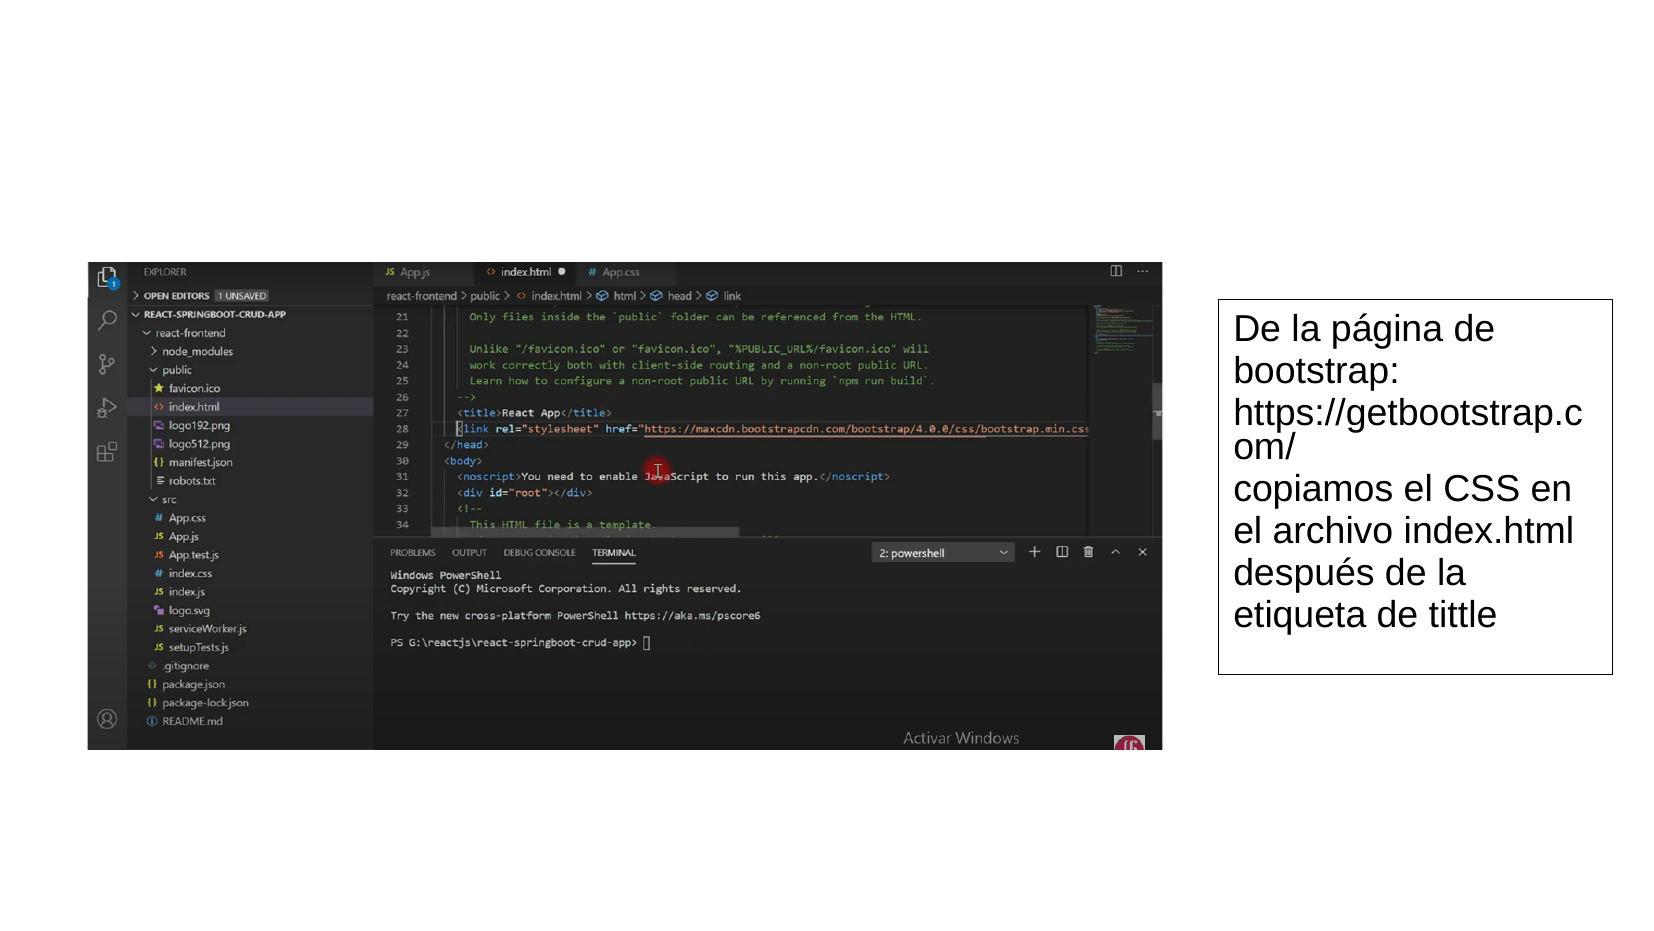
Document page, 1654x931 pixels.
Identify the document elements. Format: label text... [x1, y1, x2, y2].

picture [87, 262, 1163, 750]
text_box De la página de bootstrap: https://getbootstrap.com/copiamos el CSS en el archivo index.html después de la etiqueta de tittle [1218, 299, 1613, 675]
